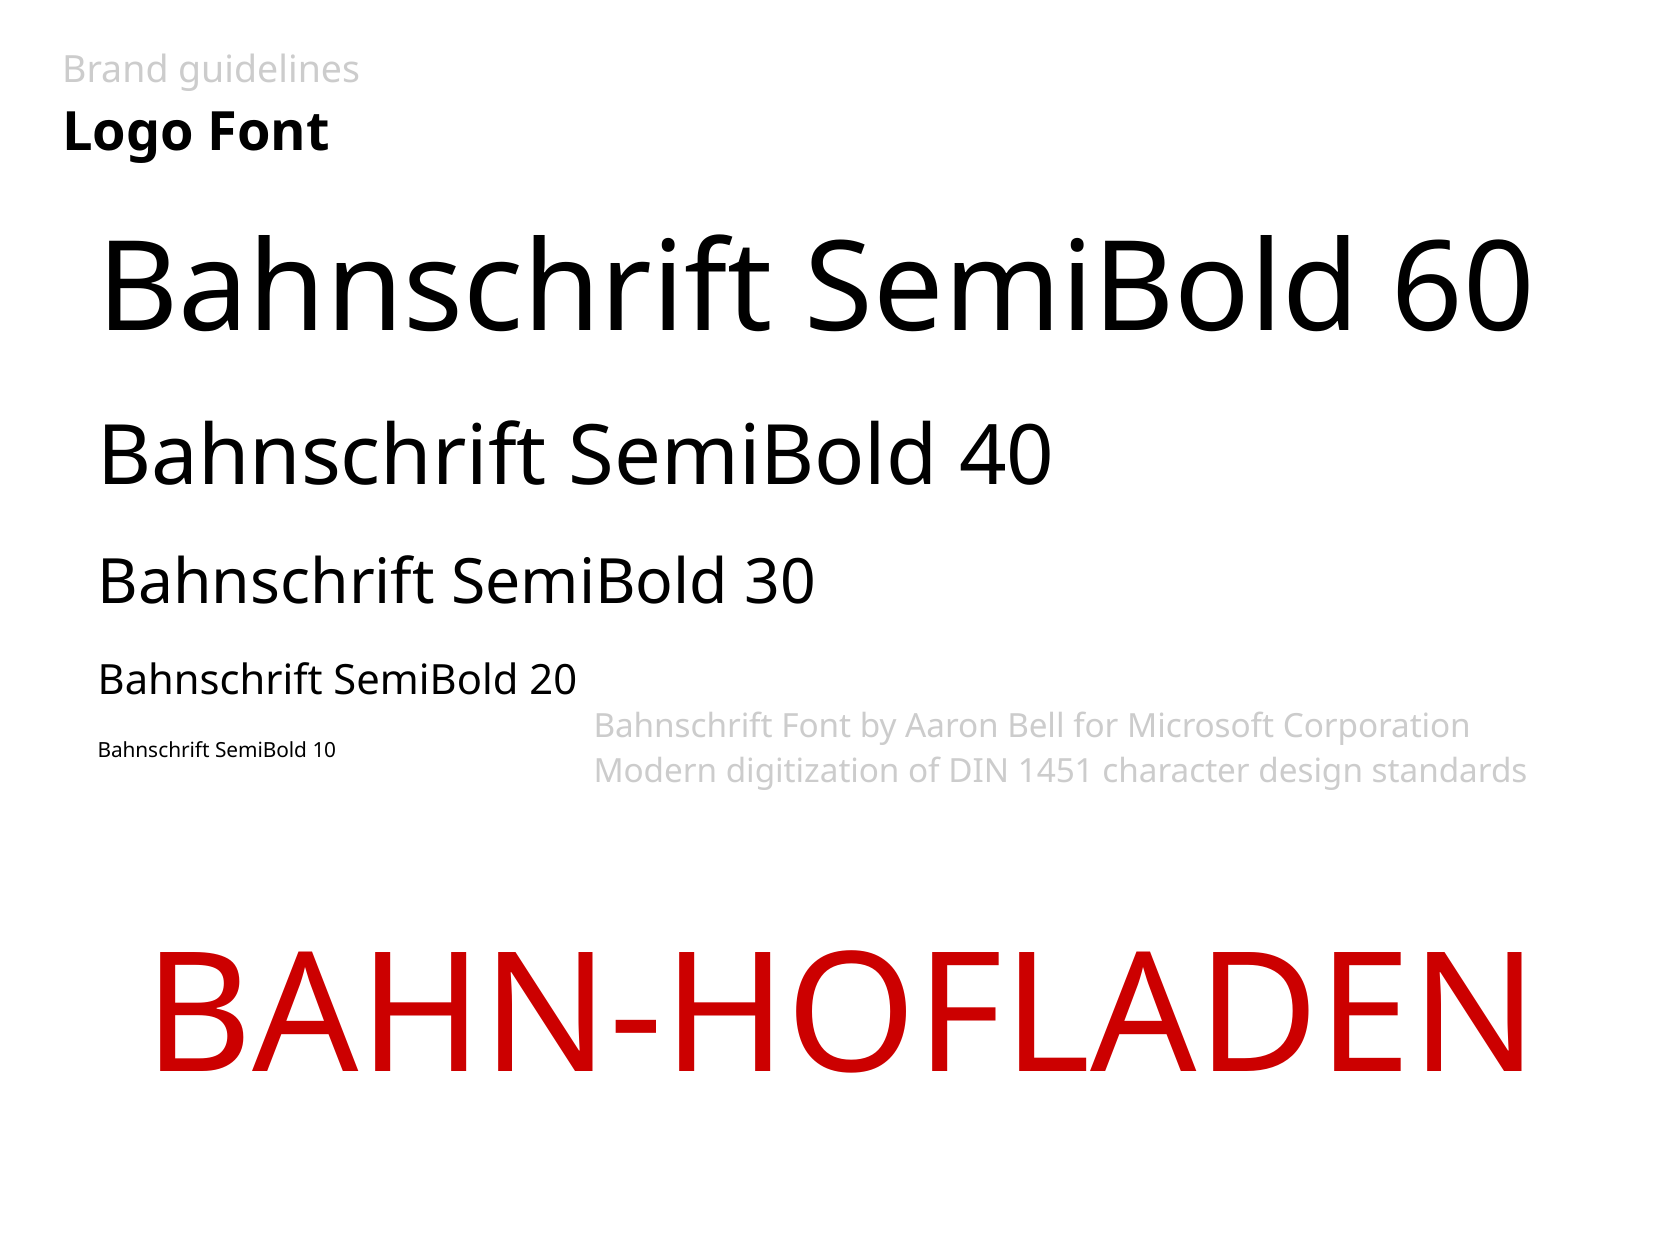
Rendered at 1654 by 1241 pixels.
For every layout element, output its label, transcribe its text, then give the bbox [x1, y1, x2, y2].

text_box Logo Font [47, 85, 508, 166]
text_box Bahnschrift Font by Aaron Bell for Microsoft Corporation Modern digitization of DIN 1451 character design standards [578, 694, 1654, 827]
text_box BAHN-HOFLADEN [129, 885, 1654, 1241]
text_box Brand guidelines [47, 34, 508, 85]
text_box Bahnschrift SemiBold 60 Bahnschrift SemiBold 40 Bahnschrift SemiBold 30 Bahnschrift SemiBold 20 Bahnschrift SemiBold 10 [82, 188, 1607, 704]
